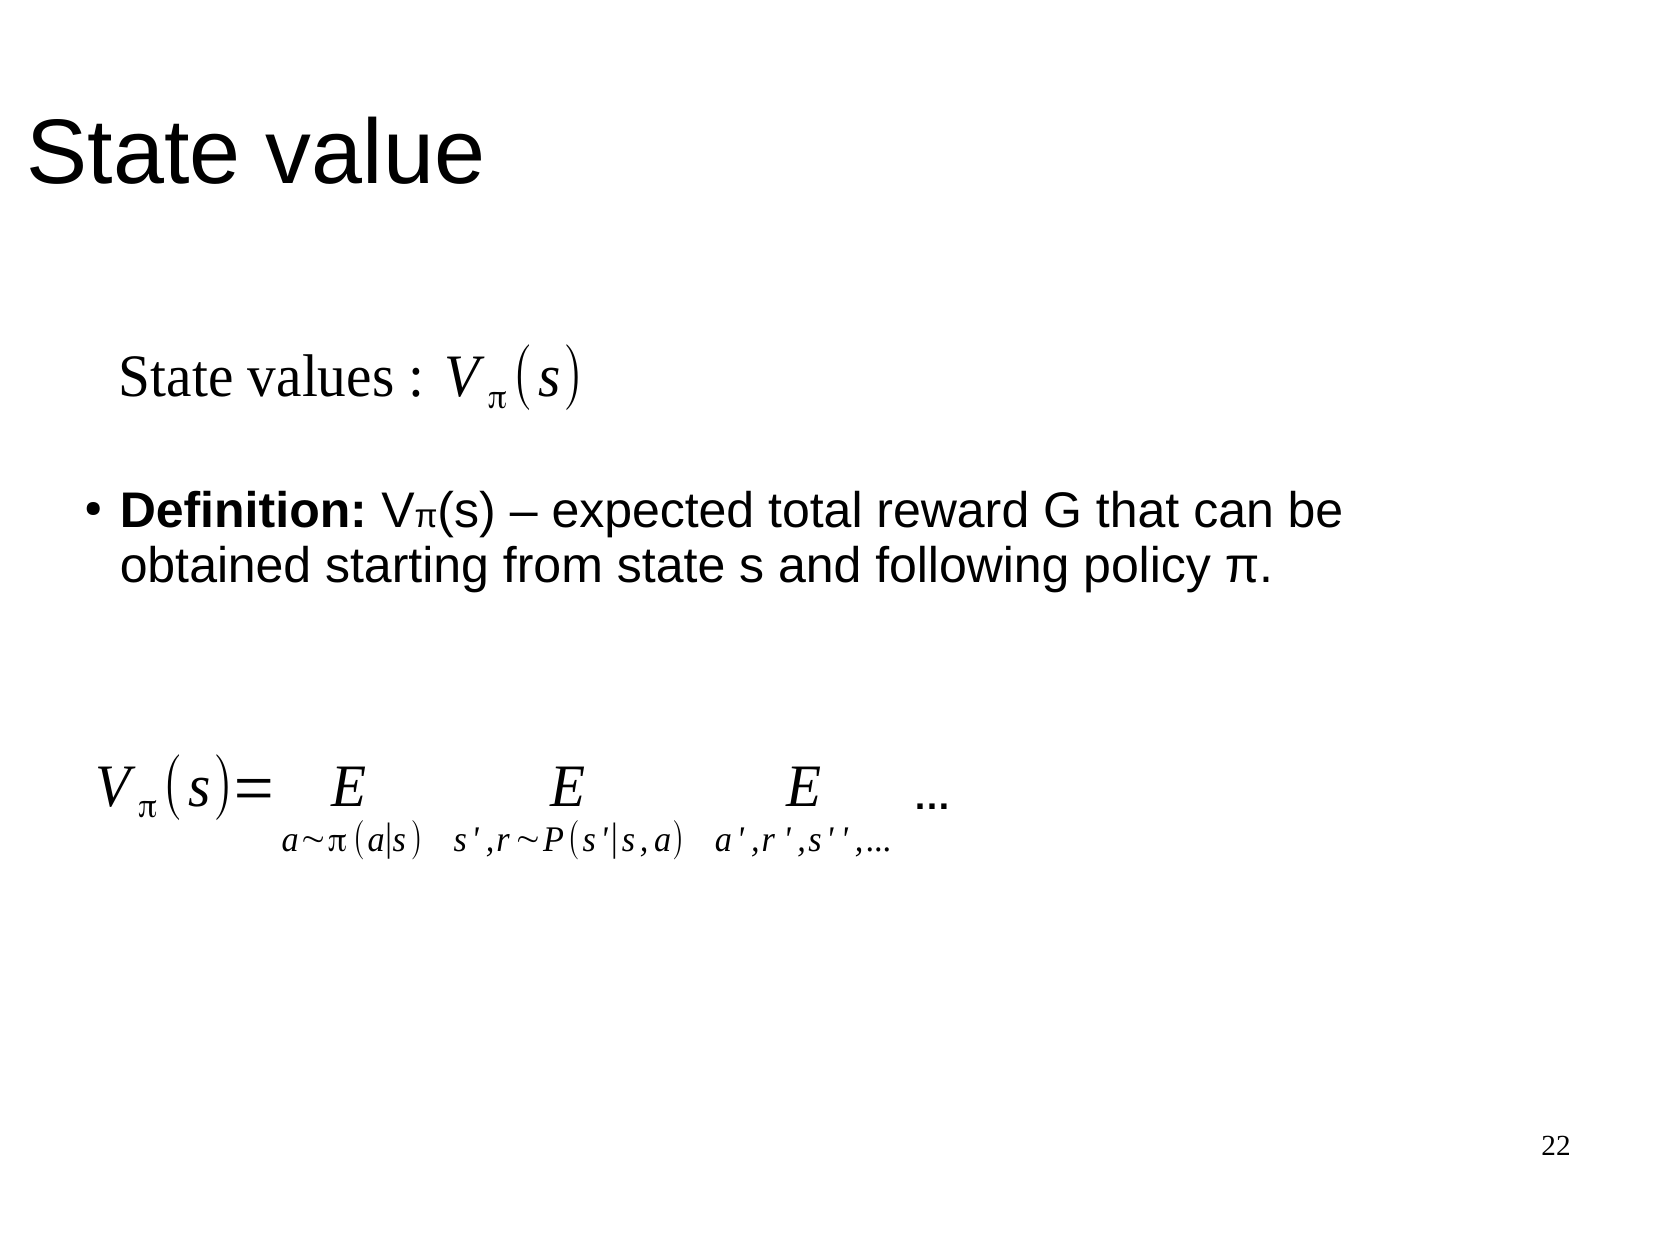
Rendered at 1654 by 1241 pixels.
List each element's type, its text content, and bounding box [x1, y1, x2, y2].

text_box … [898, 721, 1654, 872]
text_box State value [11, 93, 1477, 211]
text_box Definition: Vπ(s) – expected total reward G that can be obtained starting from state s and following policy π. [34, 418, 1361, 603]
chart [104, 340, 596, 413]
chart [80, 741, 898, 862]
